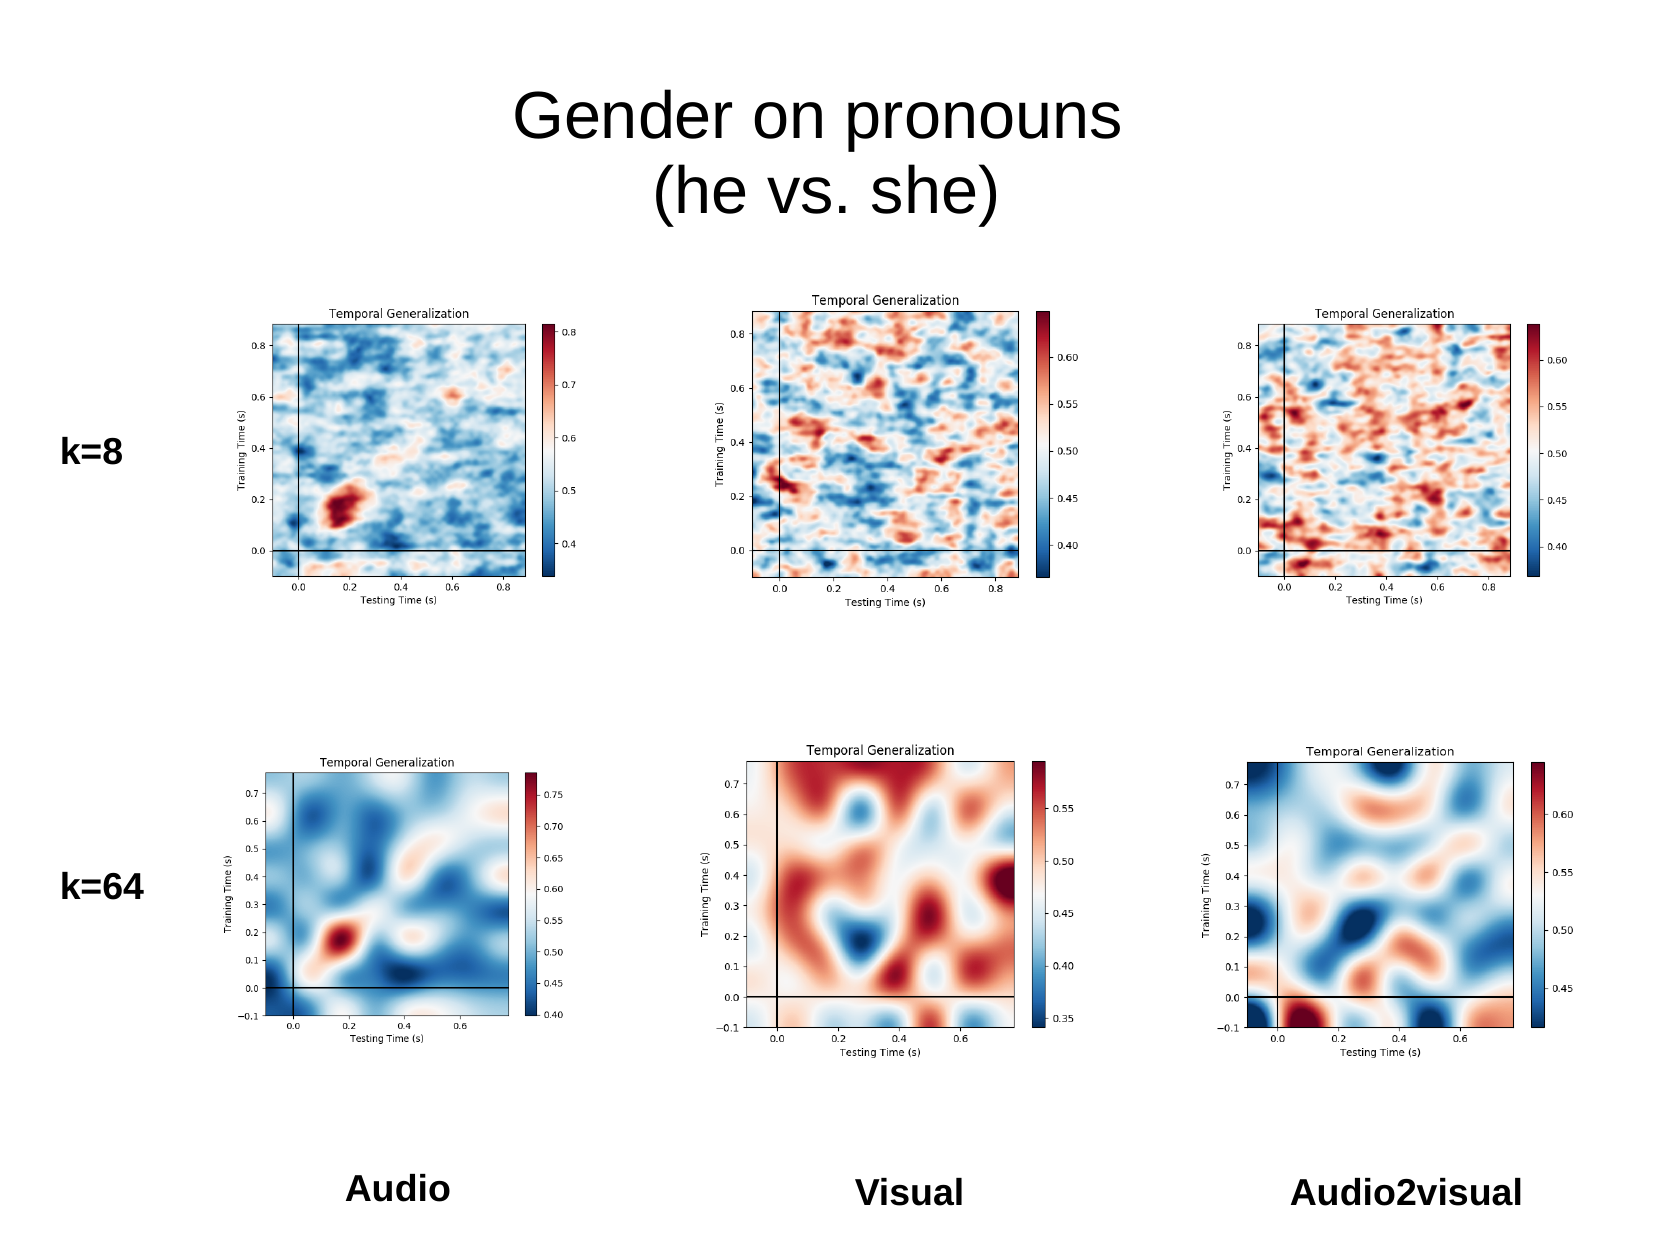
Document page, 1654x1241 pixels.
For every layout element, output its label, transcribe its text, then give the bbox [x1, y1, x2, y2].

title Gender on pronouns (he vs. she) [82, 49, 1571, 257]
text_box k=8 [45, 423, 199, 481]
text_box Audio2visual [1275, 1163, 1576, 1221]
picture [1170, 720, 1630, 1066]
picture [1185, 284, 1621, 612]
text_box Visual [840, 1163, 1141, 1221]
text_box Audio [330, 1160, 631, 1218]
text_box k=64 [45, 858, 195, 916]
picture [195, 734, 615, 1050]
picture [675, 269, 1135, 616]
picture [669, 719, 1131, 1066]
picture [199, 284, 636, 612]
